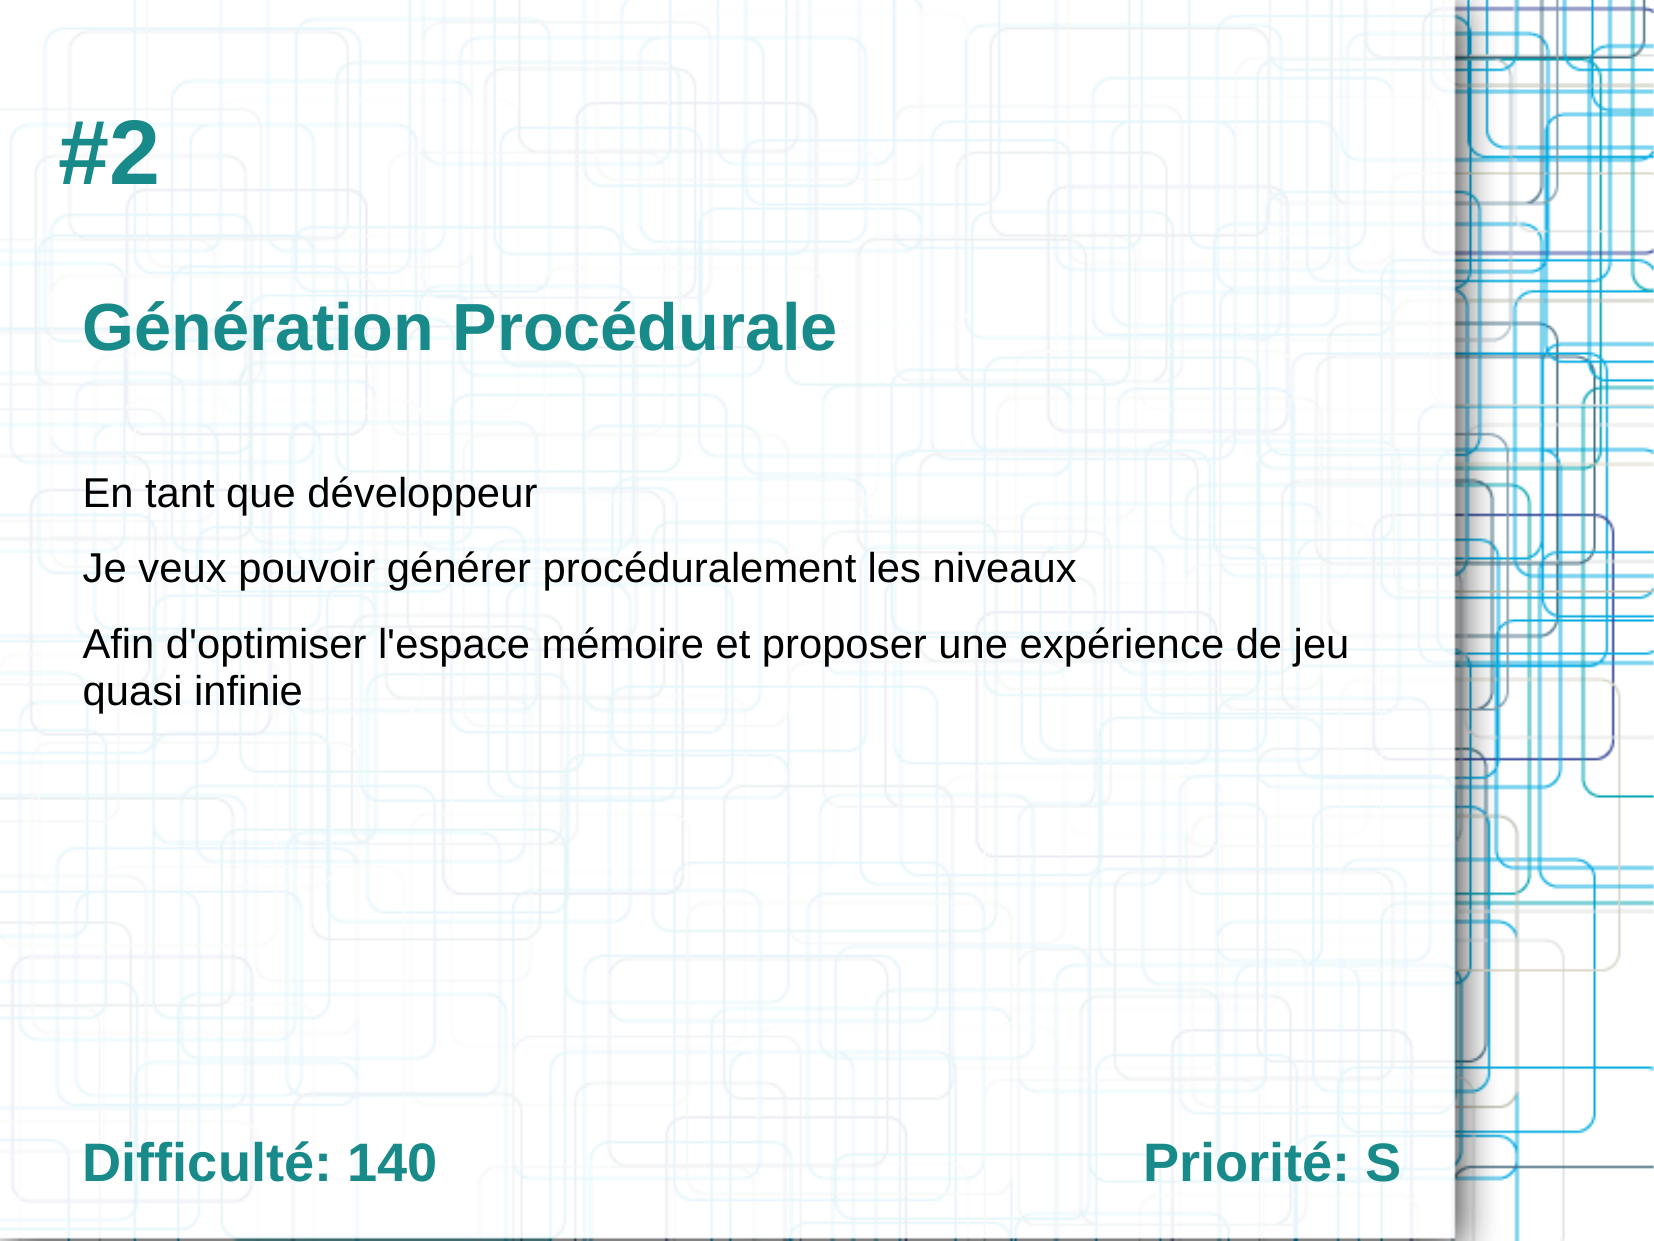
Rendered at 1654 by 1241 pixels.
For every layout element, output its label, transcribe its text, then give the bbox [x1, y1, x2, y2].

title #2 [59, 49, 1418, 257]
picture [0, 0, 1654, 1241]
list Génération Procédurale En tant que développeur Je veux pouvoir générer procéduralement les niveaux Afin d'optimiser l'espace mémoire et proposer une expérience de jeu quasi infinie Difficulté: 140 Priorité: S [82, 290, 1418, 1196]
